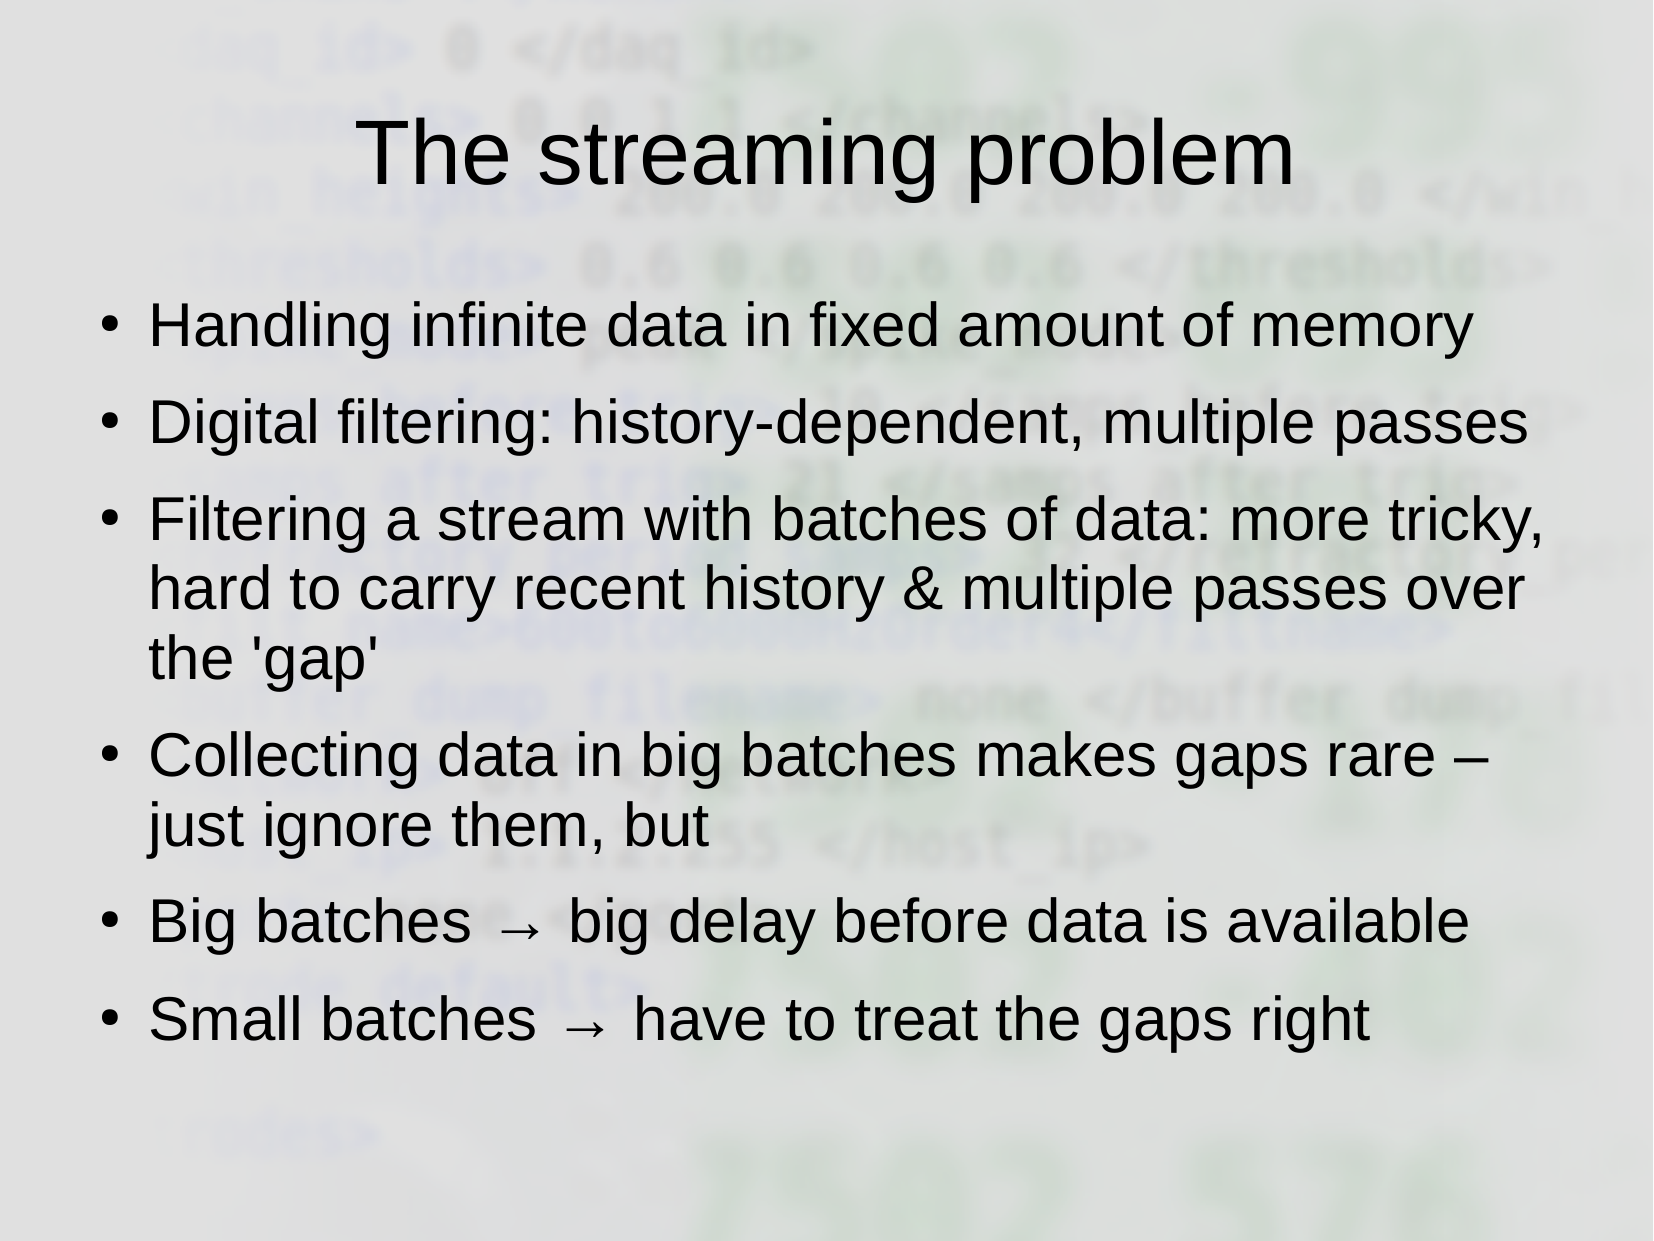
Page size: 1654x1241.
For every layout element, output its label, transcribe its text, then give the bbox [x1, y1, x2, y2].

title The streaming problem [82, 49, 1571, 257]
list Handling infinite data in fixed amount of memory Digital filtering: history-dependent, multiple passes Filtering a stream with batches of data: more tricky, hard to carry recent history & multiple passes over the 'gap' Collecting data in big batches makes gaps rare – just ignore them, but Big batches → big delay before data is available Small batches → have to treat the gaps right [82, 290, 1571, 1109]
picture [0, 0, 1654, 1241]
